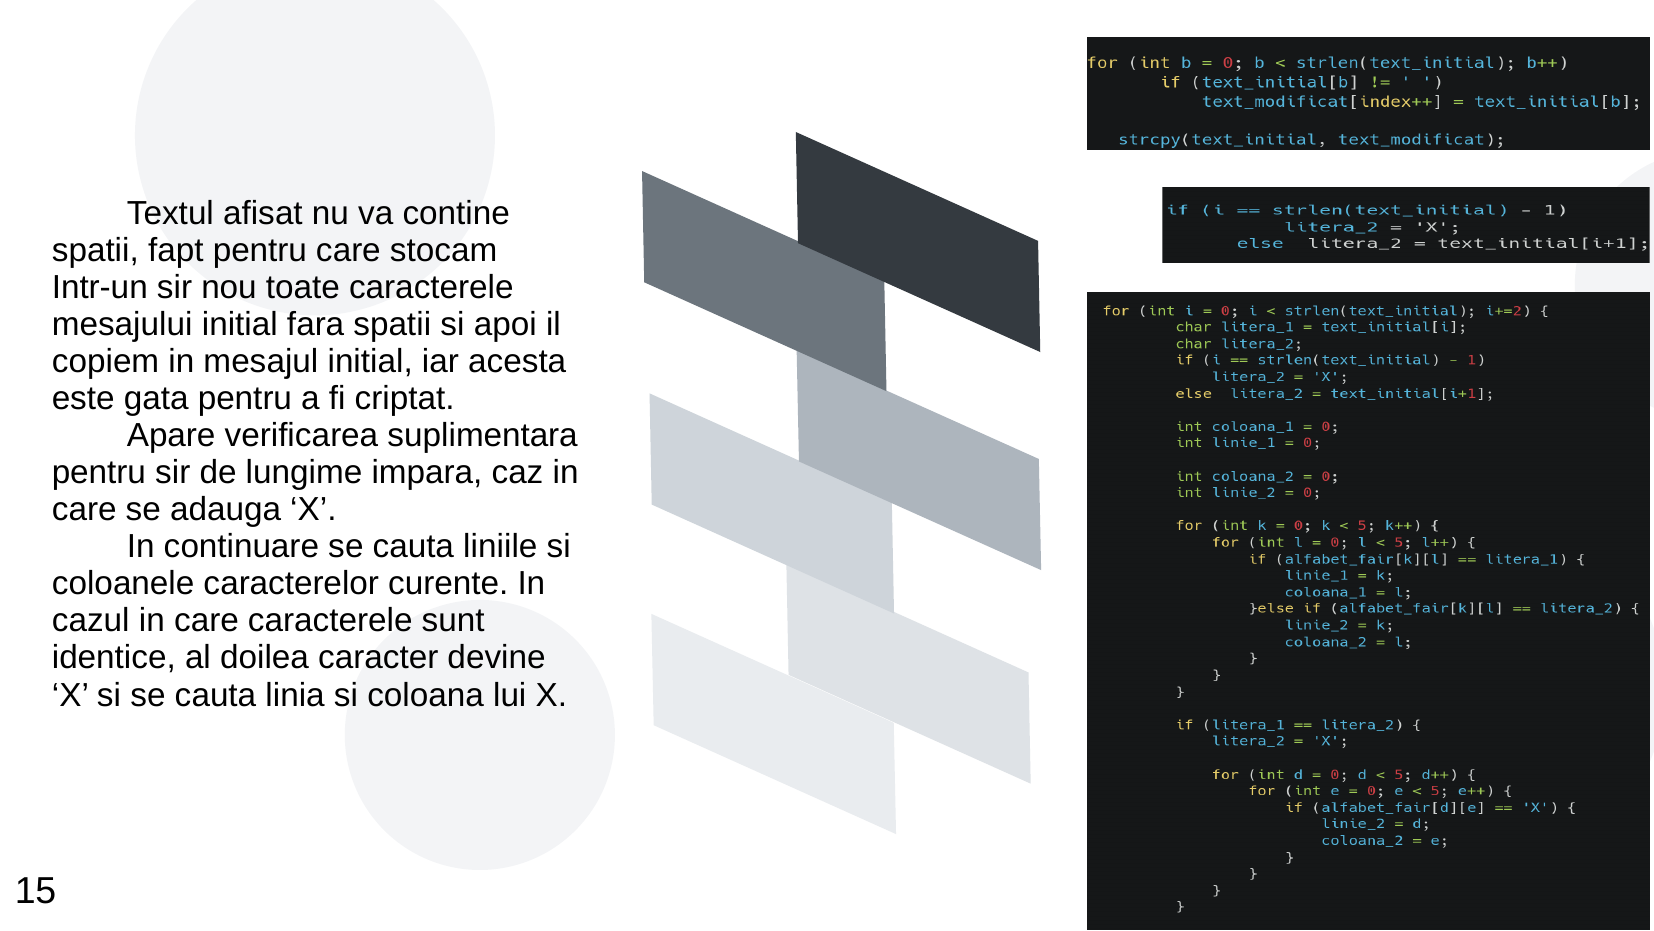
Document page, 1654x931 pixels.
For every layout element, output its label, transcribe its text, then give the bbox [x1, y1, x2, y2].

picture [1087, 292, 1650, 930]
text_box Textul afisat nu va contine spatii, fapt pentru care stocam Intr-un sir nou toate caracterele mesajului initial fara spatii si apoi il copiem in mesajul initial, iar acesta este gata pentru a fi criptat. Apare verificarea suplimentara pentru sir de lungime impara, caz in care se adauga ‘X’. In continuare se cauta liniile si coloanele caracterelor curente. In cazul in care caracterele sunt identice, al doilea caracter devine ‘X’ si se cauta linia si coloana lui X. [37, 187, 600, 862]
picture [1162, 187, 1650, 263]
text_box <number> [0, 862, 629, 931]
picture [1087, 37, 1650, 150]
